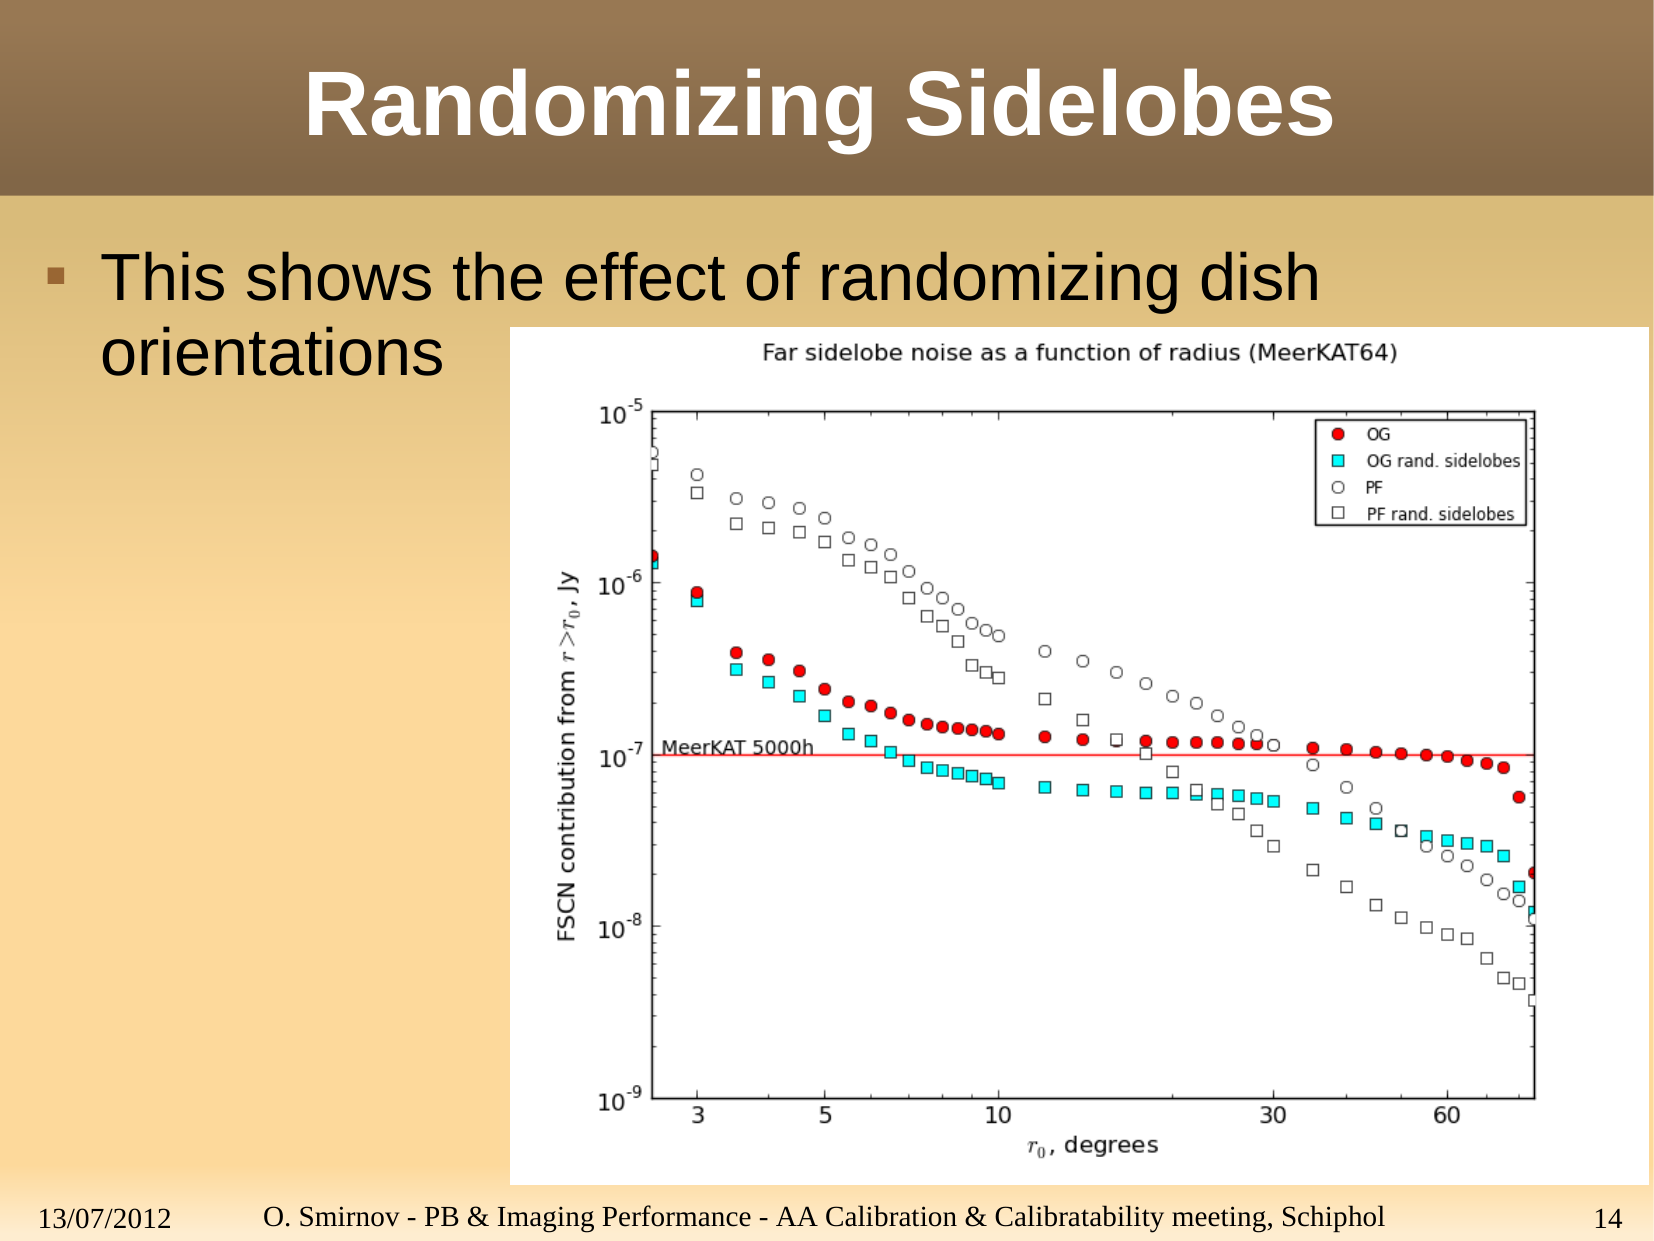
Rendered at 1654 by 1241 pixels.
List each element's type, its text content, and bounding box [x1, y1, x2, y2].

title Randomizing Sidelobes [76, 0, 1565, 208]
picture [0, 0, 1654, 1241]
list This shows the effect of randomizing dish orientations [30, 240, 1519, 1059]
